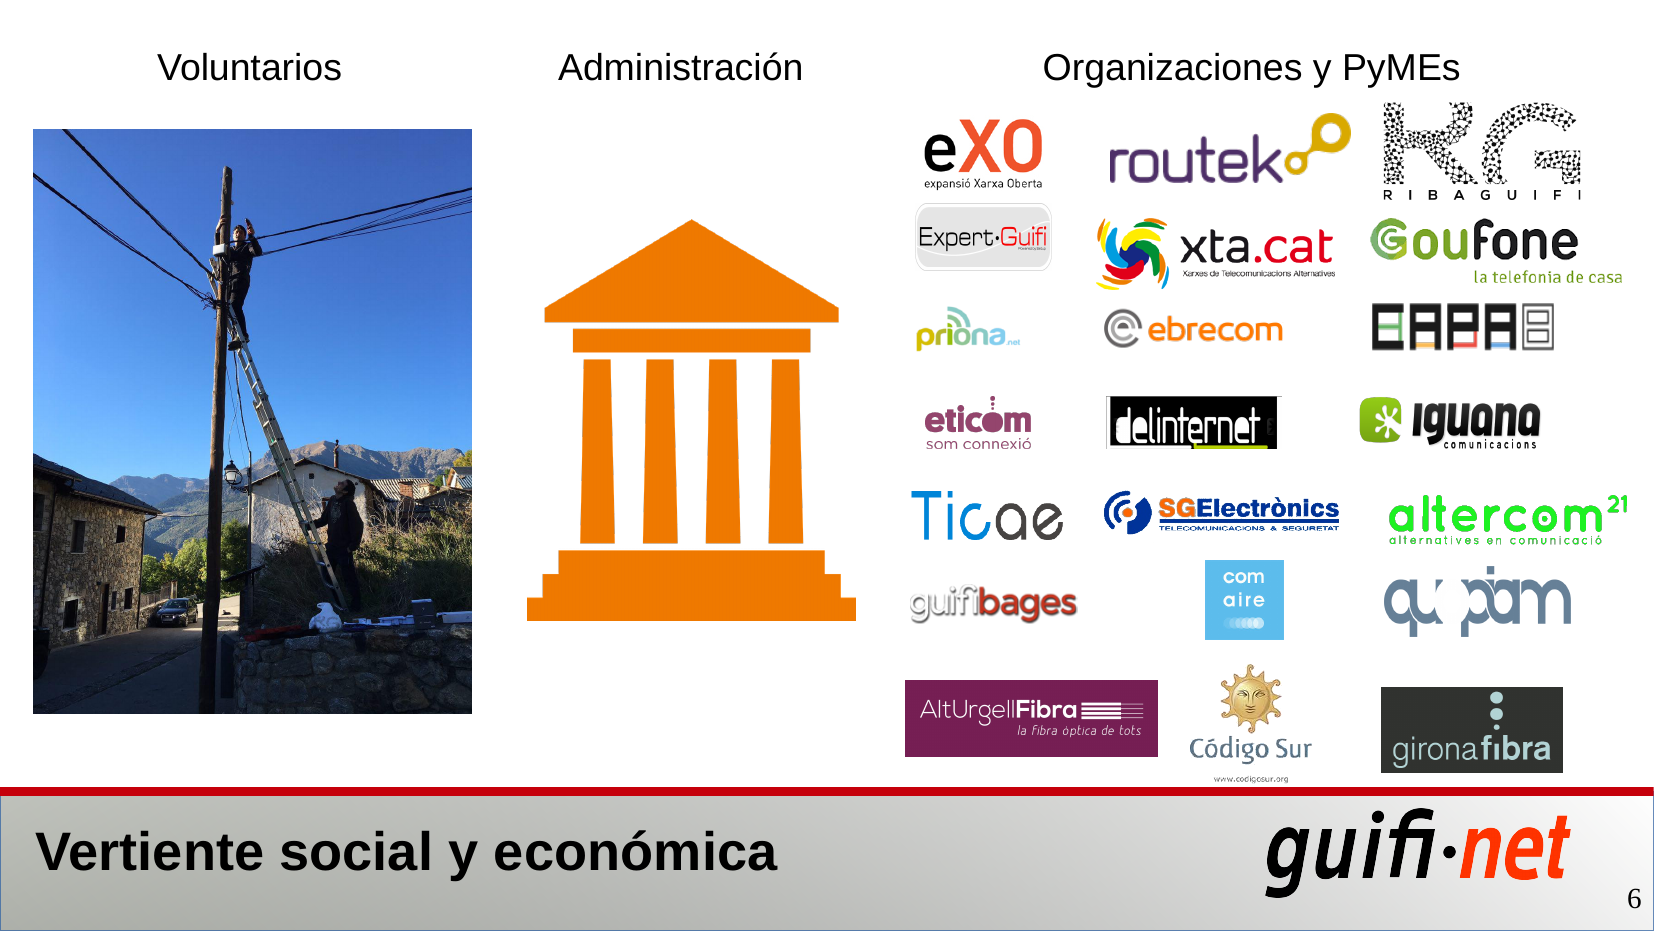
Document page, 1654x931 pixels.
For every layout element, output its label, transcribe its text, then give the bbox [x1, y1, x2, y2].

picture [1265, 808, 1571, 898]
picture [1190, 660, 1313, 784]
picture [1110, 113, 1351, 183]
picture [925, 396, 1031, 449]
picture [1383, 490, 1630, 550]
picture [920, 115, 1045, 191]
picture [1381, 687, 1563, 773]
picture [1371, 302, 1555, 352]
picture [1359, 396, 1543, 449]
picture [915, 203, 1052, 272]
picture [1096, 218, 1335, 365]
picture [1103, 490, 1339, 543]
text_box Voluntarios [33, 31, 464, 103]
picture [910, 584, 1078, 624]
picture [1205, 560, 1284, 640]
picture [1384, 566, 1571, 650]
picture [911, 491, 1063, 540]
picture [1106, 396, 1282, 449]
picture [1370, 218, 1622, 283]
text_box Organizaciones y PyMEs [1027, 38, 1477, 96]
picture [915, 302, 1021, 355]
picture [1379, 98, 1584, 205]
picture [527, 219, 856, 621]
picture [33, 129, 472, 714]
text_box Administración [464, 31, 897, 103]
picture [905, 680, 1158, 757]
title Vertiente social y económica [35, 804, 1182, 898]
